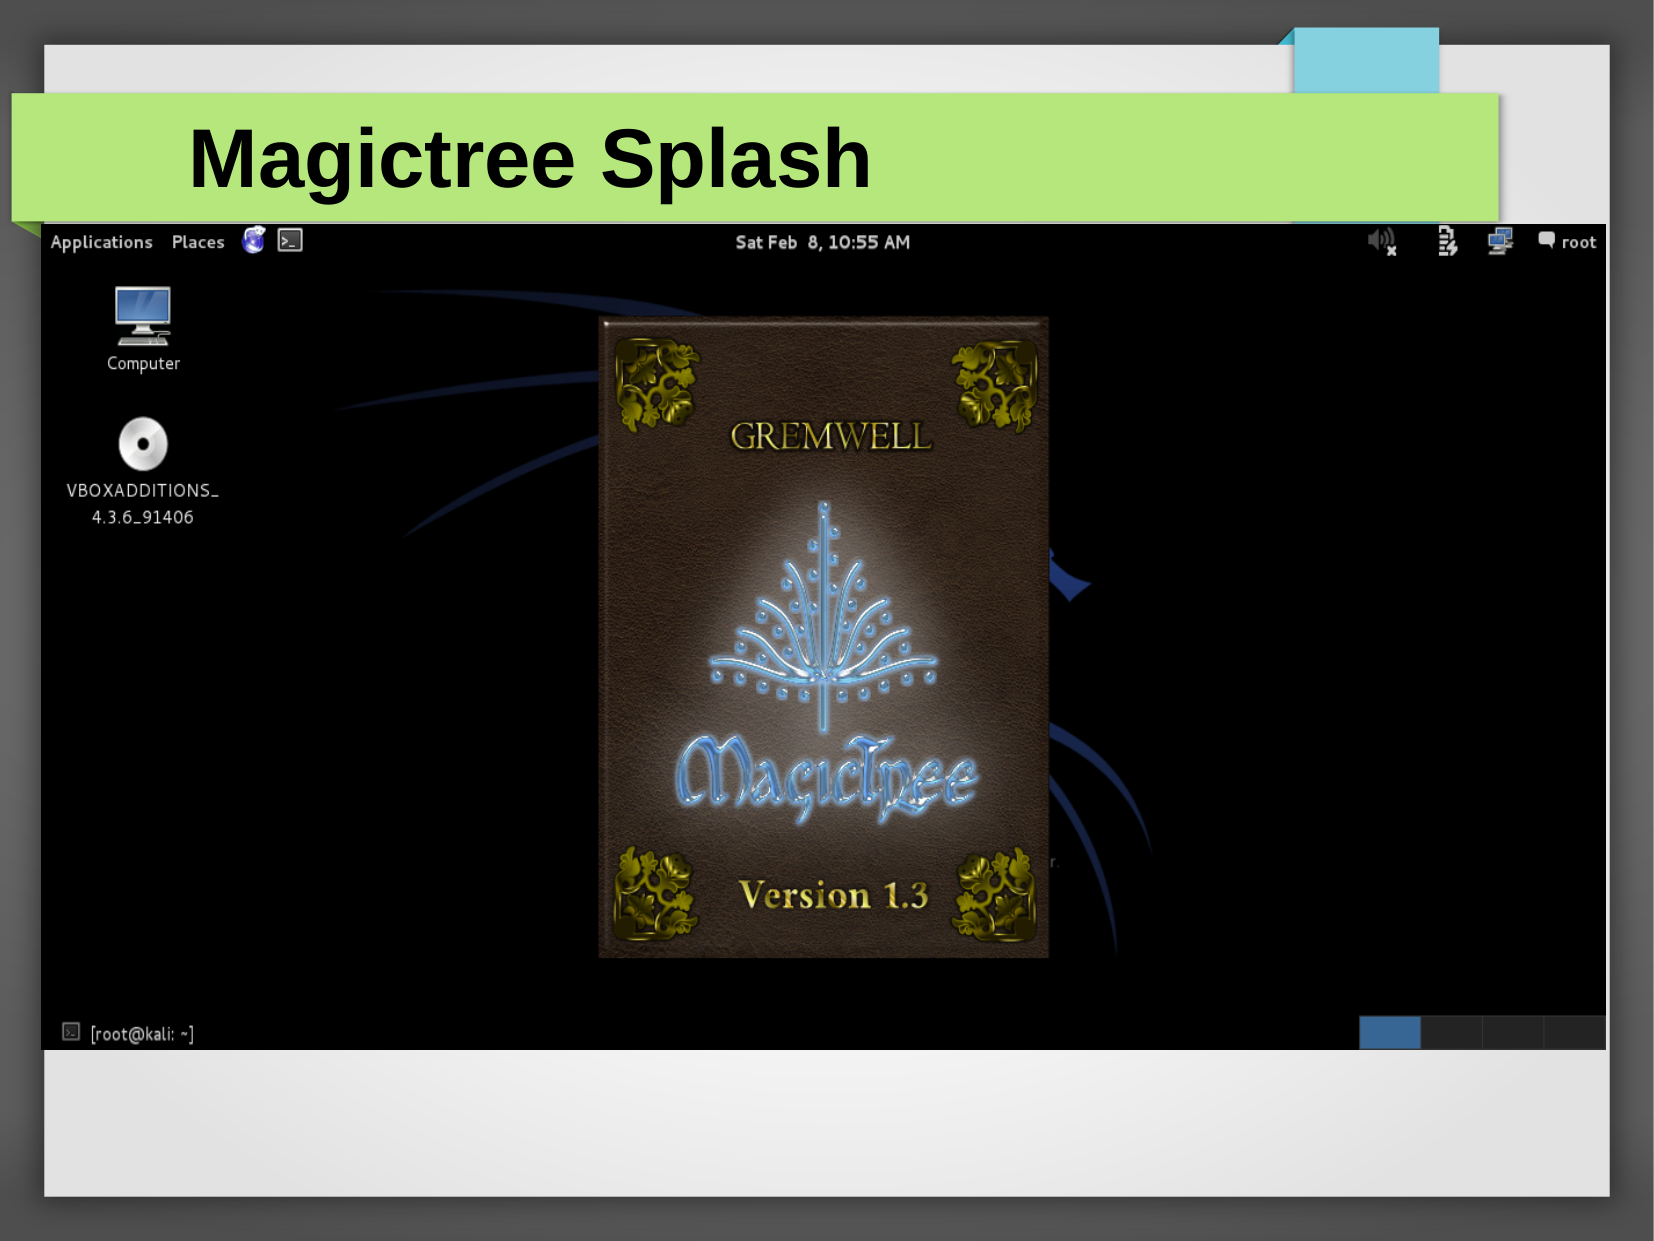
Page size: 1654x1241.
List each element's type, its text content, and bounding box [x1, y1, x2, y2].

text_box Magictree Splash [174, 105, 889, 213]
picture [0, 0, 1654, 1241]
